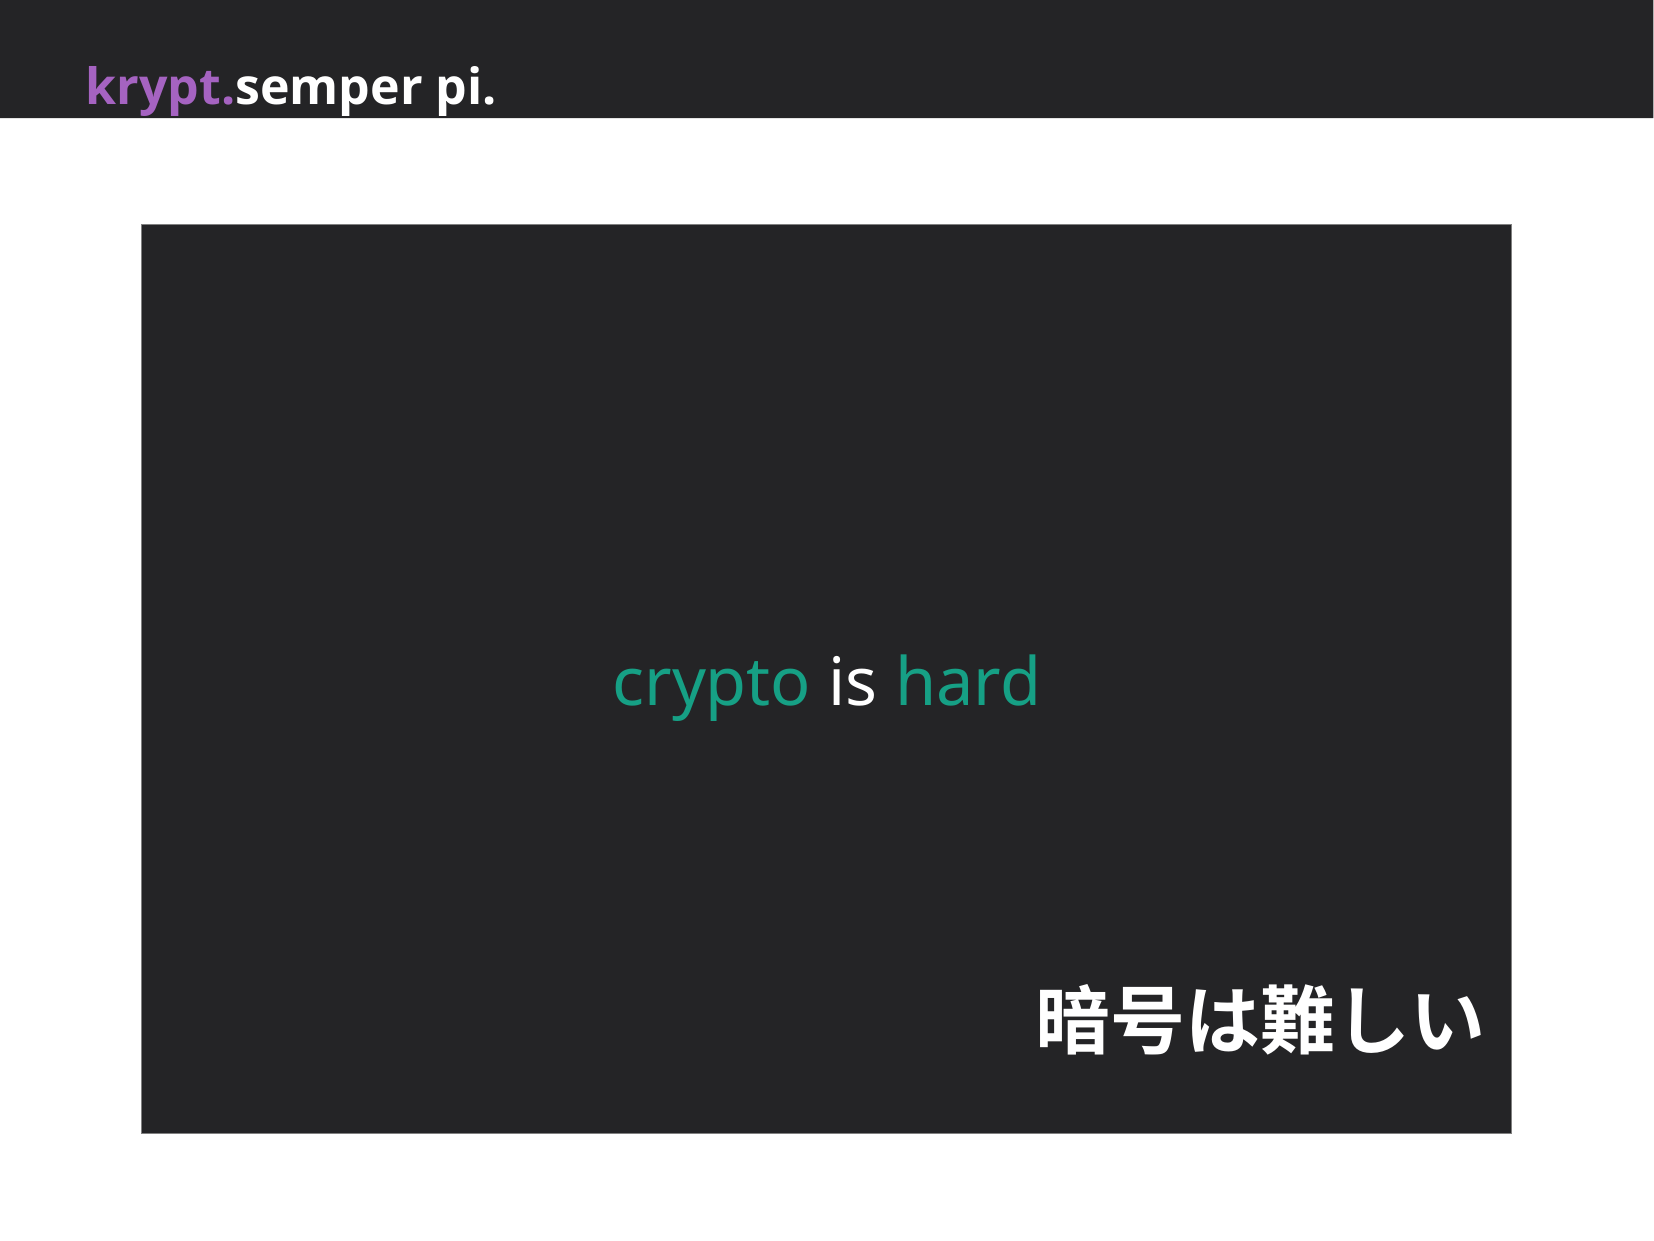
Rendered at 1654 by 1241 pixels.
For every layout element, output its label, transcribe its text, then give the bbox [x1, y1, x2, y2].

text_box 暗号は難しい [153, 909, 1501, 1123]
text_box [165, 531, 1441, 909]
text_box crypto is hard [141, 224, 1512, 1134]
text_box krypt.semper pi. [70, 43, 544, 119]
text_box [0, 0, 1654, 119]
